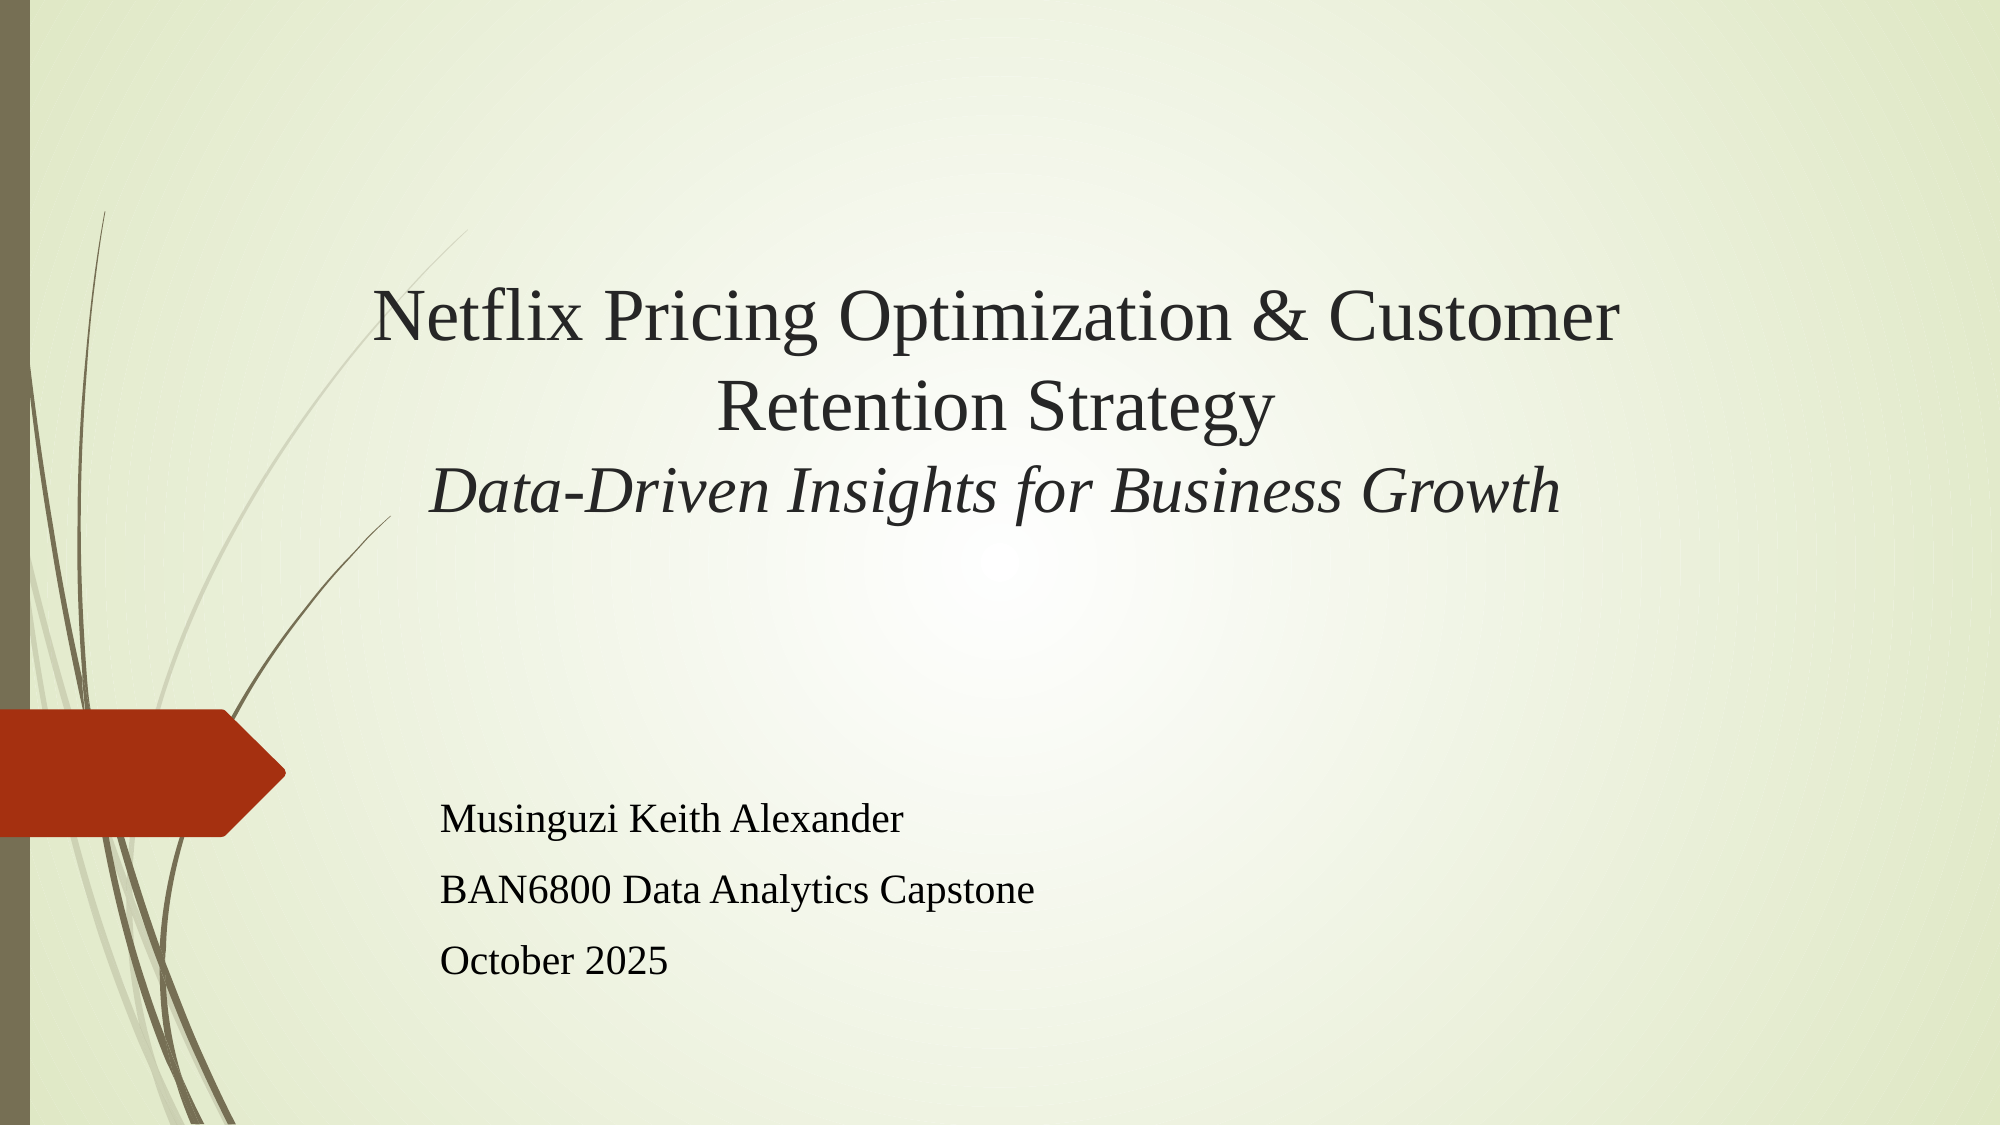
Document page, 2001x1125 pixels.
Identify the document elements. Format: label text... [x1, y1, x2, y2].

subtitle Musinguzi Keith Alexander BAN6800 Data Analytics Capstone October 2025 [424, 783, 1888, 979]
title Netflix Pricing Optimization & Customer Retention Strategy Data-Driven Insights for Business Growth [265, 230, 1729, 534]
